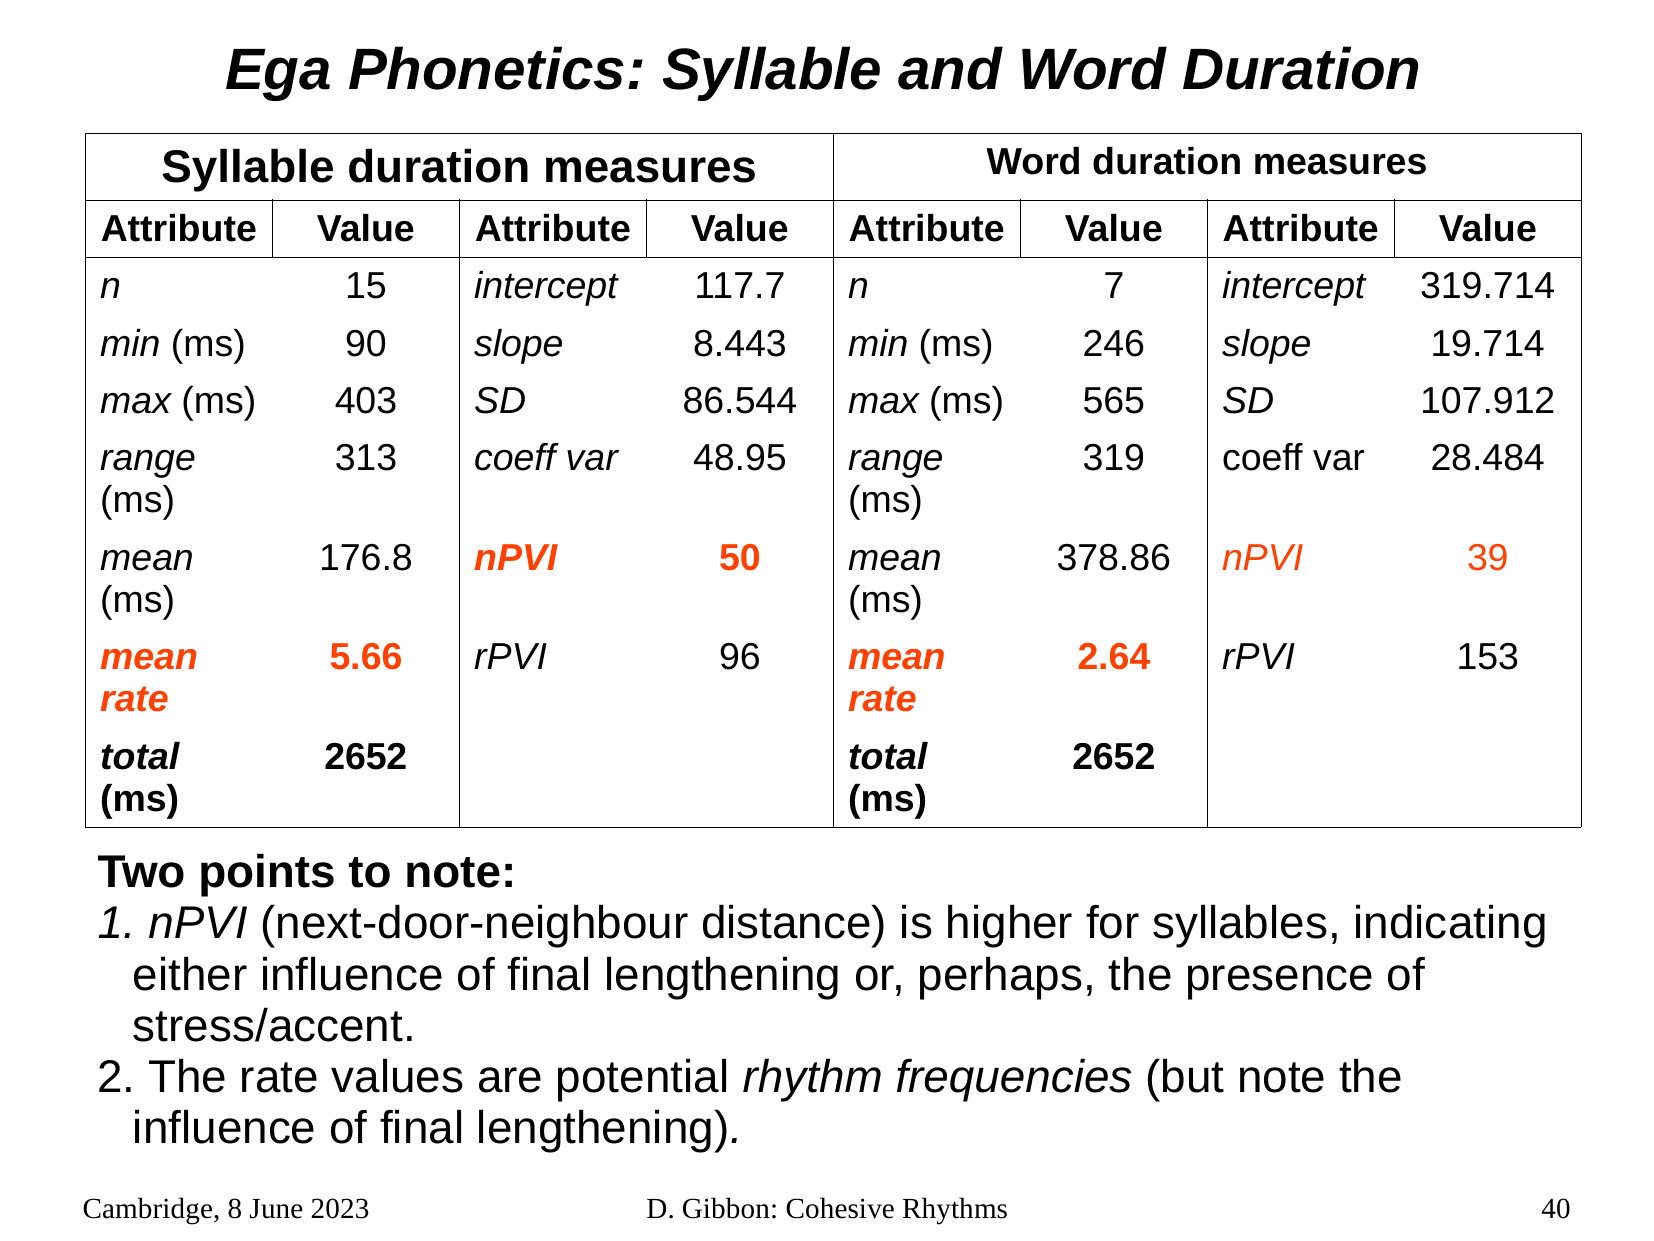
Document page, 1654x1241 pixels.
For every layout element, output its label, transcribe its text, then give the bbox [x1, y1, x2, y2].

table_header Word duration measures [834, 134, 1581, 200]
table_cell Value [1021, 201, 1207, 257]
table_cell 48.95 [646, 429, 833, 529]
table_cell 403 [272, 372, 459, 429]
table_cell 153 [1394, 628, 1581, 727]
table_cell Attribute [834, 201, 1020, 257]
table_cell Attribute [86, 201, 272, 257]
table_cell 107.912 [1394, 372, 1581, 429]
table_cell min (ms) [86, 314, 272, 372]
table_cell total (ms) [86, 727, 272, 827]
table_cell 50 [646, 529, 833, 628]
table_cell rPVI [1208, 628, 1394, 727]
table_cell 176.8 [272, 529, 459, 628]
table_cell SD [1208, 372, 1394, 429]
table_cell mean rate [834, 628, 1020, 727]
table_cell 28.484 [1394, 429, 1581, 529]
table_cell max (ms) [86, 372, 272, 429]
table_cell 96 [646, 628, 833, 727]
table_cell Attribute [1208, 201, 1394, 257]
table_cell 86.544 [646, 372, 833, 429]
table_cell total (ms) [834, 727, 1020, 827]
table_cell 5.66 [272, 628, 459, 727]
table_cell [460, 727, 646, 827]
table_cell 319 [1020, 429, 1207, 529]
table_cell Value [647, 201, 833, 257]
table_cell 313 [272, 429, 459, 529]
table_header Syllable duration measures [86, 134, 833, 200]
table_cell intercept [460, 258, 646, 314]
table_cell Value [273, 201, 459, 257]
table_cell Attribute [460, 201, 646, 257]
table_cell 319.714 [1394, 258, 1581, 314]
table_cell nPVI [1208, 529, 1394, 628]
table_cell slope [1208, 314, 1394, 372]
table_cell range (ms) [834, 429, 1020, 529]
table_cell 246 [1020, 314, 1207, 372]
table_cell range (ms) [86, 429, 272, 529]
table_cell intercept [1208, 258, 1394, 314]
table_cell 2.64 [1020, 628, 1207, 727]
table_cell nPVI [460, 529, 646, 628]
table_cell 39 [1394, 529, 1581, 628]
table_cell [1394, 727, 1581, 827]
table_cell rPVI [460, 628, 646, 727]
table_cell SD [460, 372, 646, 429]
table_cell coeff var [460, 429, 646, 529]
table_cell 7 [1020, 258, 1207, 314]
title Ega Phonetics: Syllable and Word Duration [11, 19, 1636, 119]
table_cell 378.86 [1020, 529, 1207, 628]
table_cell slope [460, 314, 646, 372]
table_cell 117.7 [646, 258, 833, 314]
table_cell mean (ms) [86, 529, 272, 628]
table_cell n [834, 258, 1020, 314]
table_cell min (ms) [834, 314, 1020, 372]
table_cell [1208, 727, 1394, 827]
table_cell 15 [272, 258, 459, 314]
table_cell [646, 727, 833, 827]
table_cell Value [1395, 201, 1581, 257]
table_cell mean rate [86, 628, 272, 727]
table_cell 565 [1020, 372, 1207, 429]
table_cell n [86, 258, 272, 314]
table_cell max (ms) [834, 372, 1020, 429]
table_cell 90 [272, 314, 459, 372]
table_cell 2652 [272, 727, 459, 827]
table_cell coeff var [1208, 429, 1394, 529]
table_cell 2652 [1020, 727, 1207, 827]
text_box Two points to note: nPVI (next-door-neighbour distance) is higher for syllables, indicating either influence of final lengthening or, perhaps, the presence of stress/accent. The rate values are potential rhythm frequencies (but note the influence of final lengthening). [82, 838, 1589, 1117]
table_cell 19.714 [1394, 314, 1581, 372]
table_cell mean (ms) [834, 529, 1020, 628]
table_cell 8.443 [646, 314, 833, 372]
